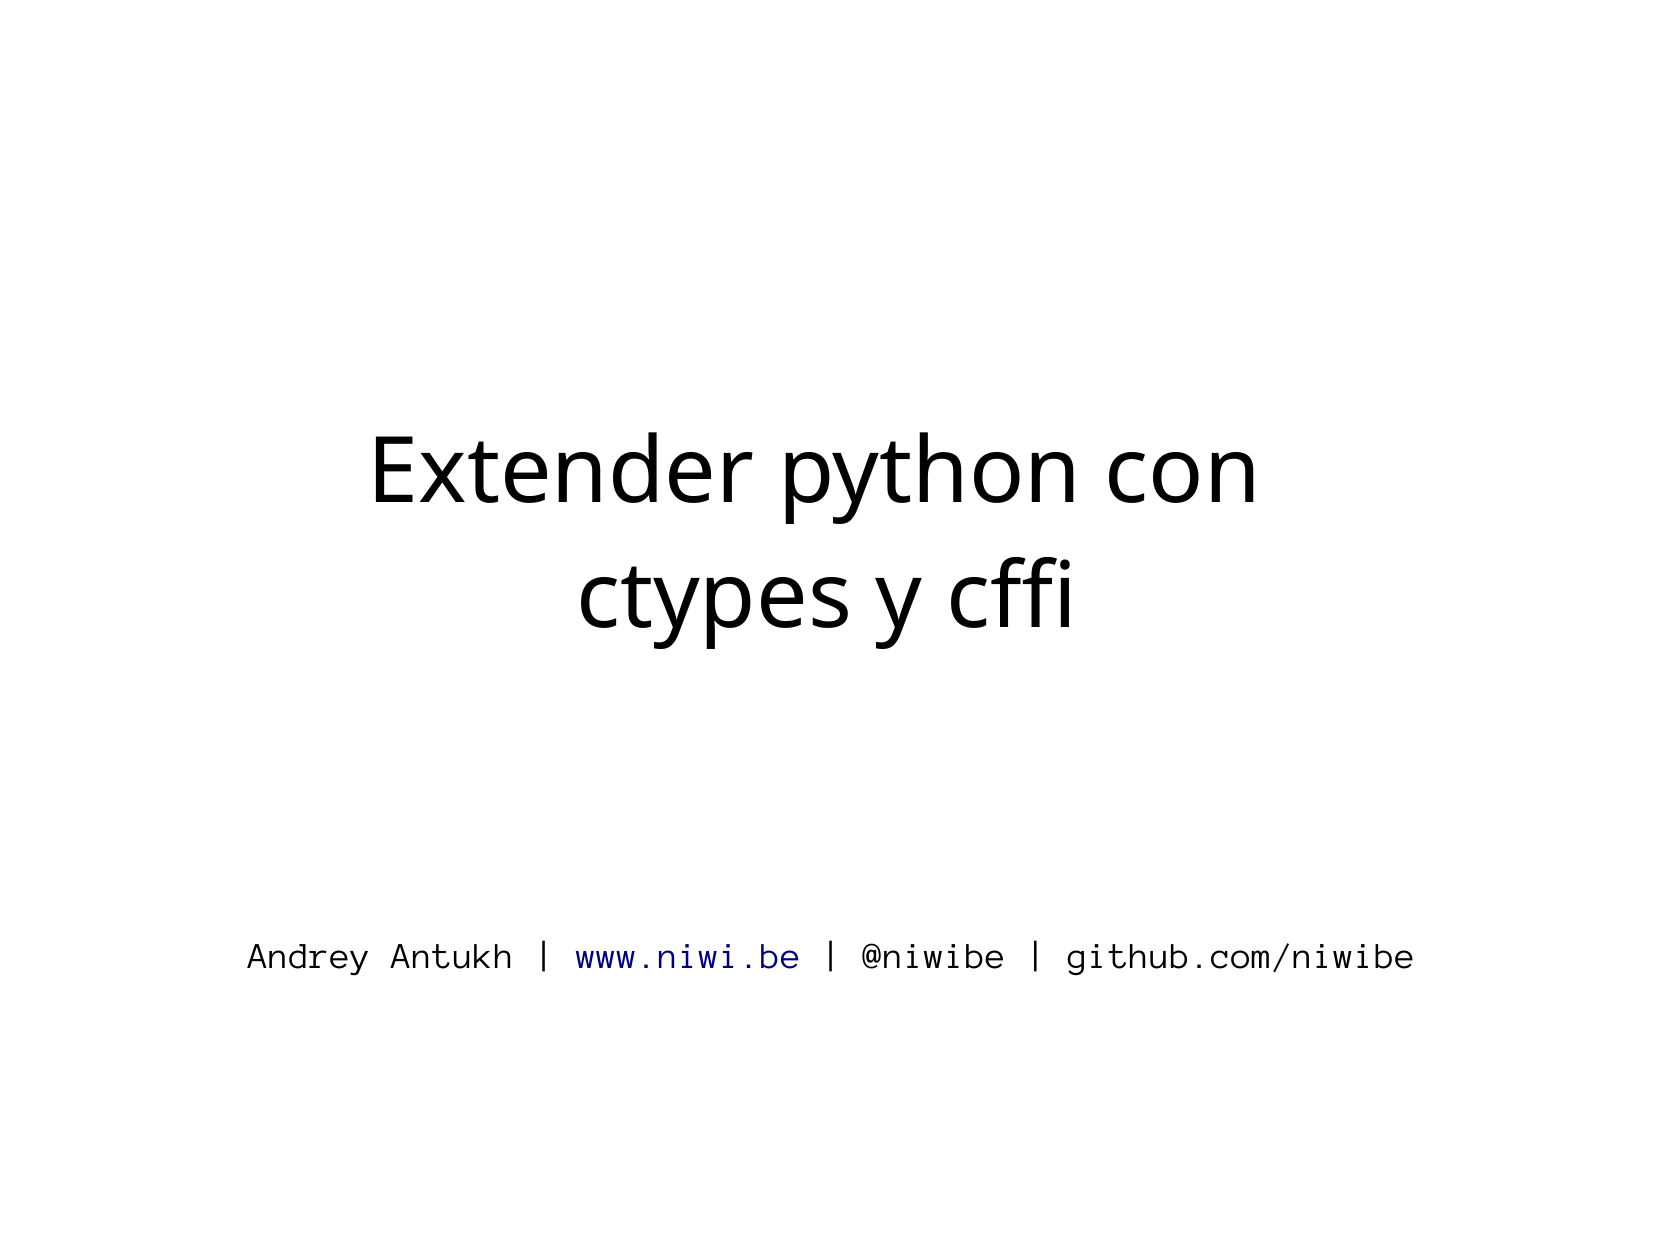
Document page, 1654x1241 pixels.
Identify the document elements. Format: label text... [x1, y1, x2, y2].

subtitle Extender python con ctypes y cffi [82, 49, 1571, 1010]
